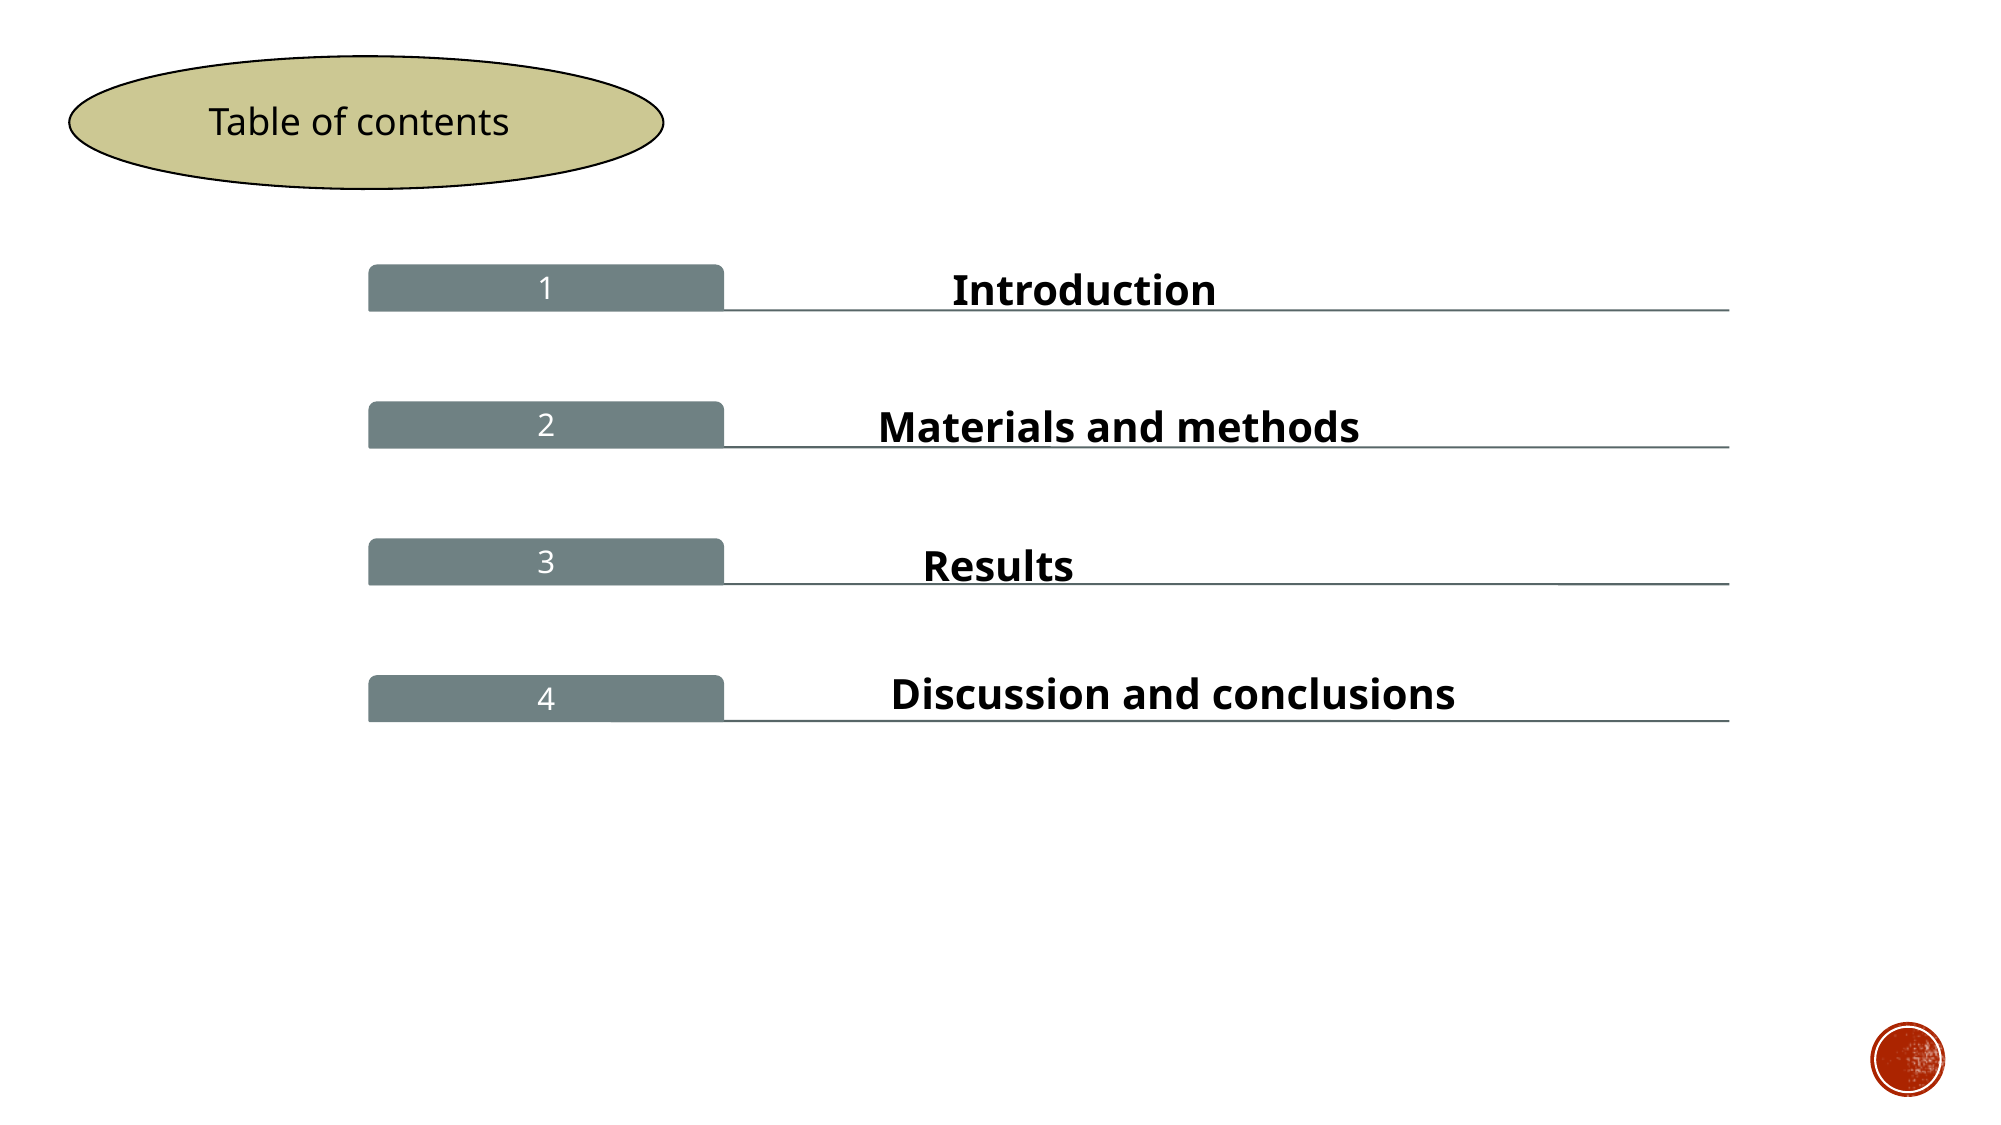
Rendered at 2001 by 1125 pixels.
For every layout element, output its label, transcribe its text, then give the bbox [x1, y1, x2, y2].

text_box Results [723, 539, 1730, 585]
text_box 1 [369, 265, 724, 311]
text_box Table of contents [193, 90, 546, 152]
text_box [69, 56, 664, 189]
text_box Discussion and conclusions [725, 660, 1705, 727]
text_box 3 [369, 539, 724, 585]
text_box Materials and methods [723, 402, 1730, 448]
text_box 4 [369, 676, 724, 722]
text_box 2 [369, 402, 724, 448]
text_box Introduction [723, 265, 1730, 311]
